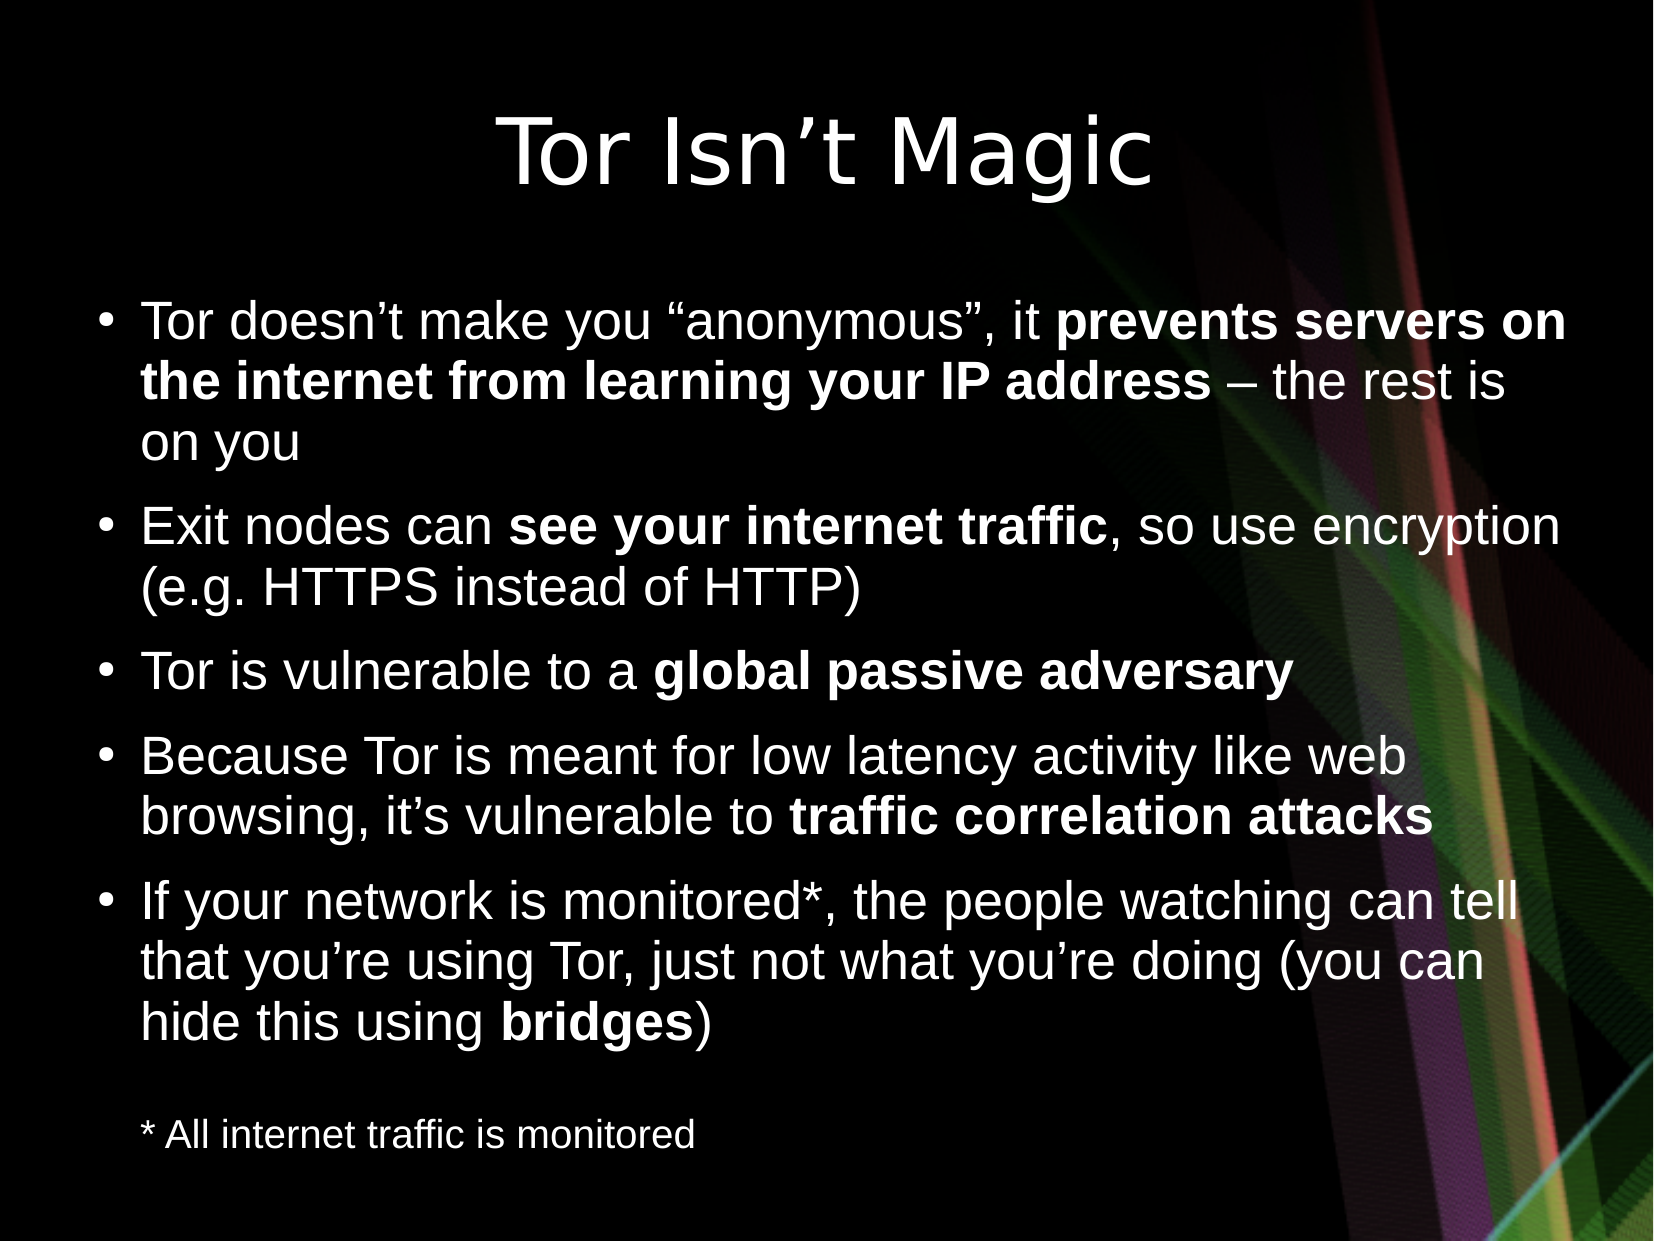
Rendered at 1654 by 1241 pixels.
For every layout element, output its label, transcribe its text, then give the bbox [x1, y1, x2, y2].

title Tor Isn’t Magic [82, 49, 1571, 257]
list Tor doesn’t make you “anonymous”, it prevents servers on the internet from learning your IP address – the rest is on you Exit nodes can see your internet traffic, so use encryption (e.g. HTTPS instead of HTTP) Tor is vulnerable to a global passive adversary Because Tor is meant for low latency activity like web browsing, it’s vulnerable to traffic correlation attacks If your network is monitored*, the people watching can tell that you’re using Tor, just not what you’re doing (you can hide this using bridges) * All internet traffic is monitored [82, 290, 1571, 1158]
picture [0, 0, 1654, 1241]
